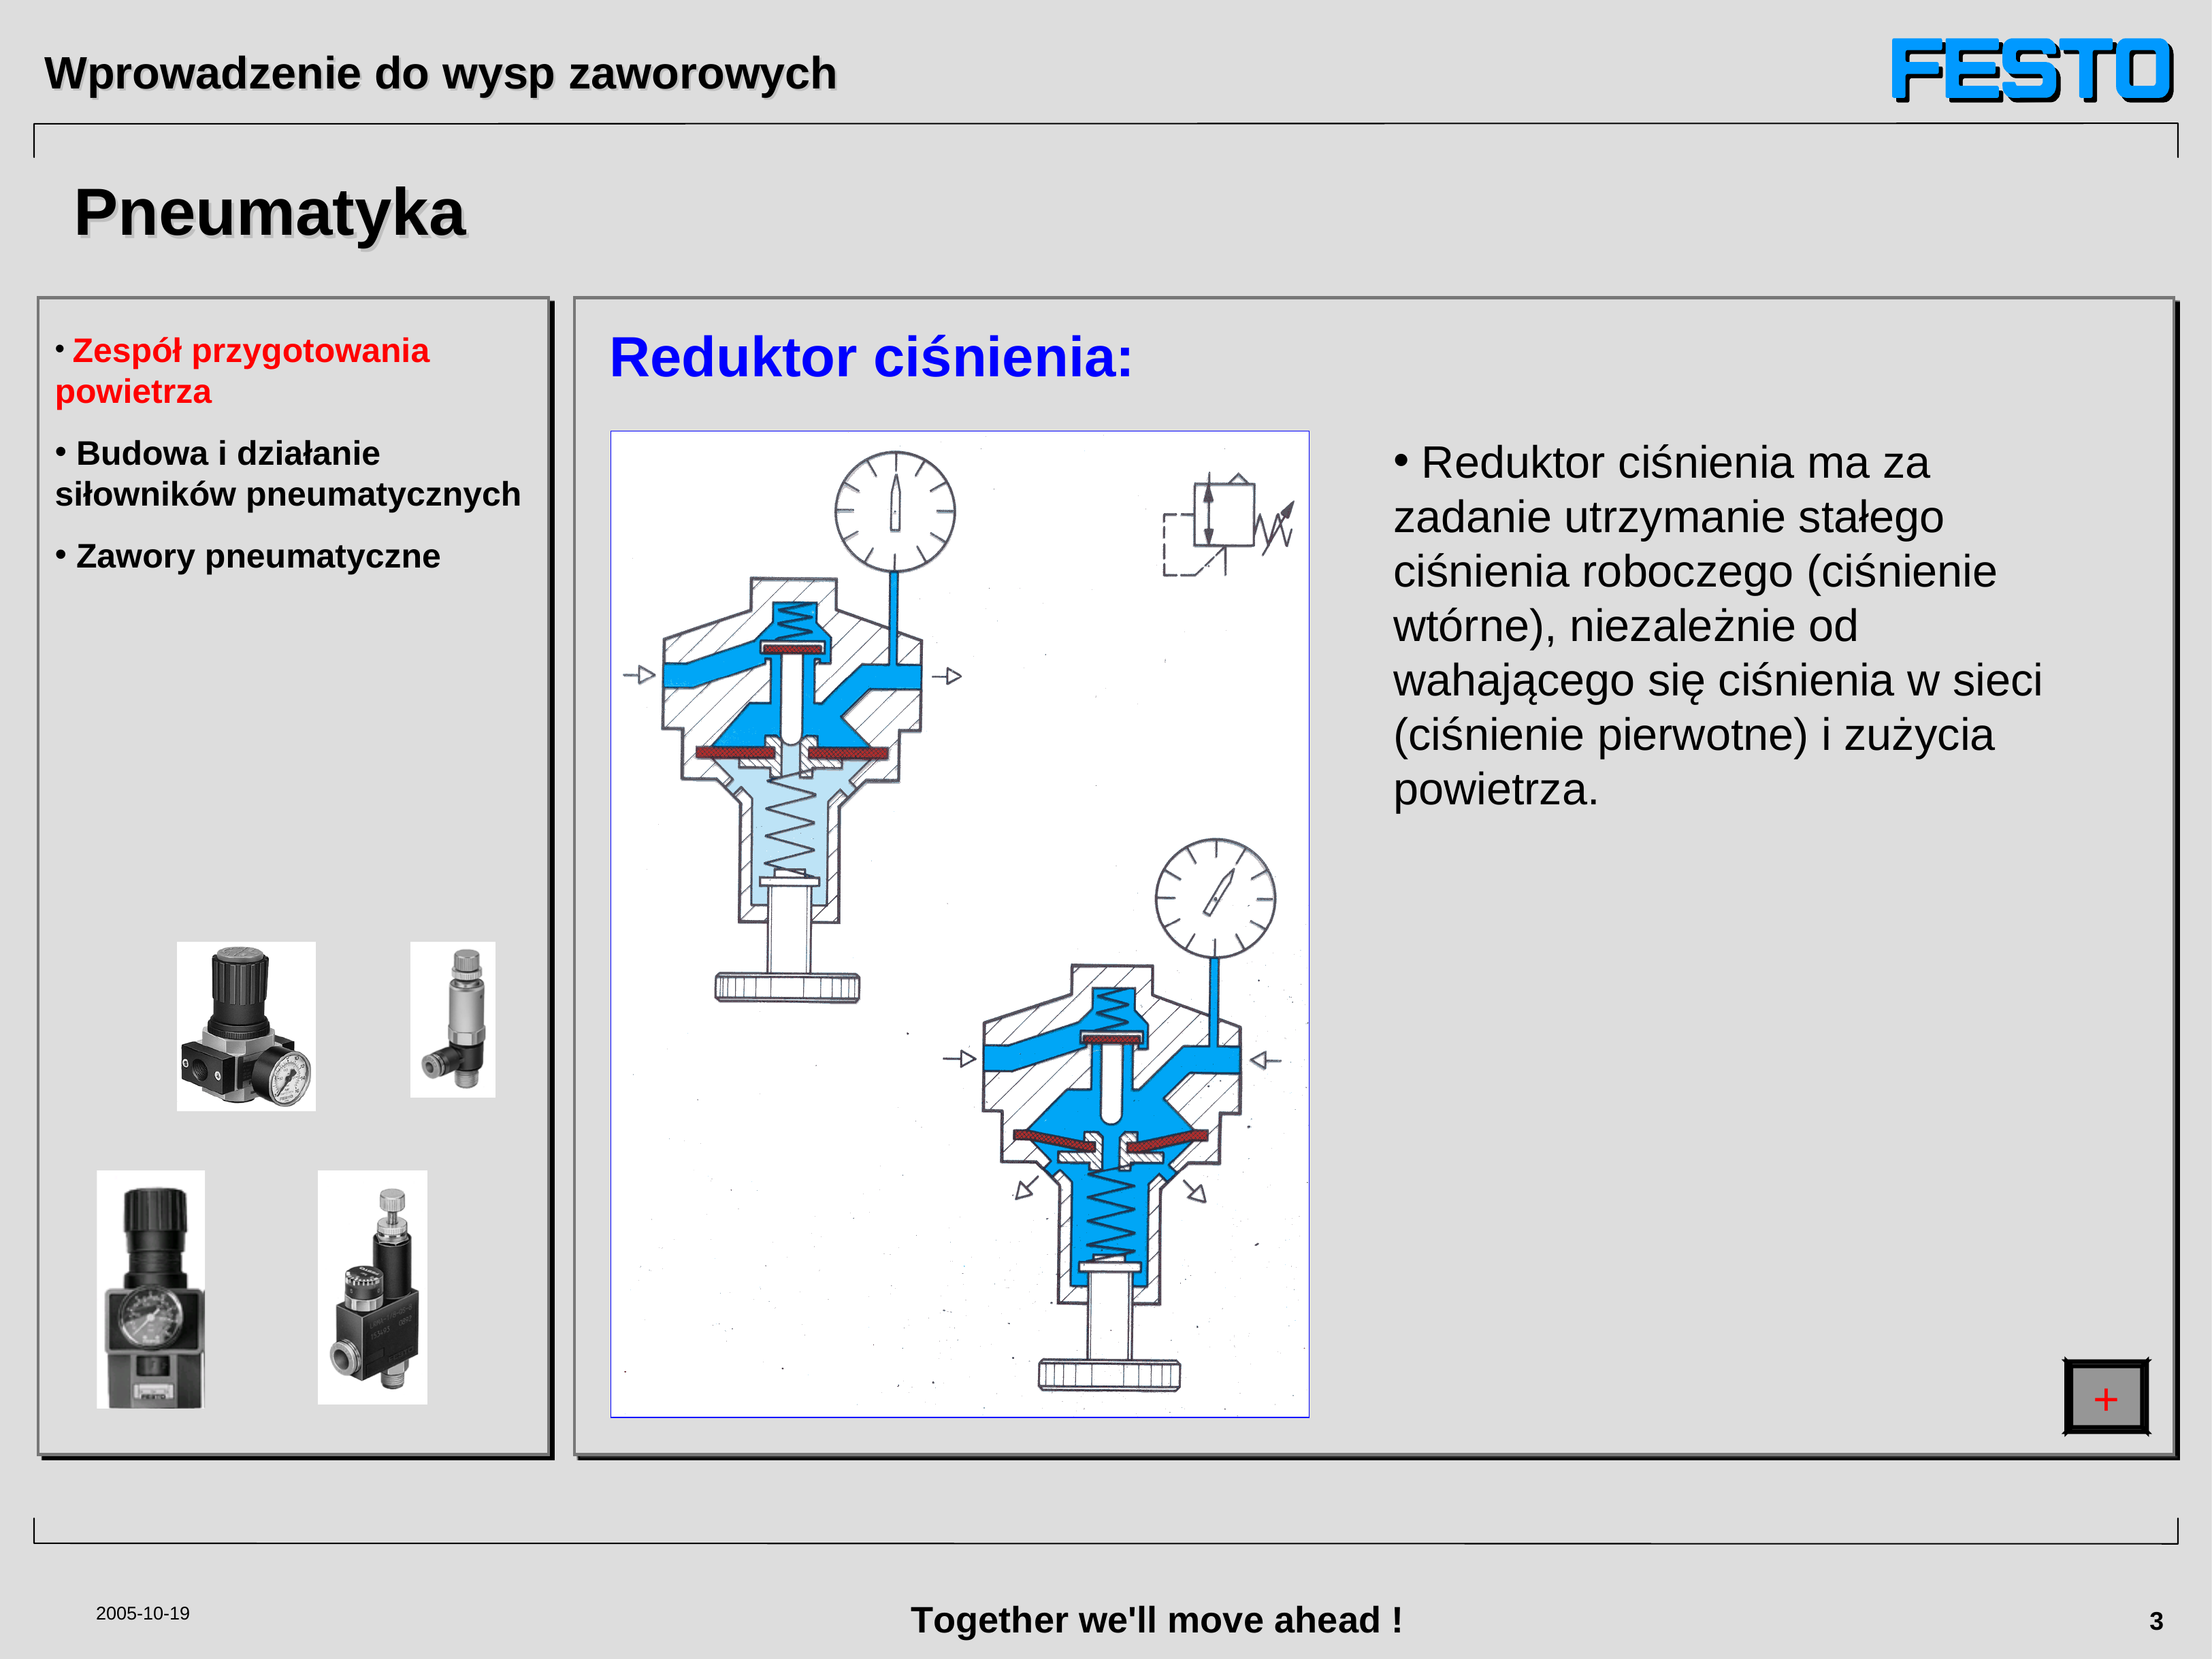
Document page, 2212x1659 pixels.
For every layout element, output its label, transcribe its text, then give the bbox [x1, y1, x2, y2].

picture [318, 1170, 427, 1405]
text_box 2005-10-19 [74, 1592, 387, 1633]
title Pneumatyka [51, 142, 1895, 260]
text_box Reduktor ciśnienia ma za zadanie utrzymanie stałego ciśnienia roboczego (ciśnienie wtórne), niezależnie od wahającego się ciśnienia w sieci (ciśnienie pierwotne) i zużycia powietrza. [1383, 427, 2092, 819]
text_box <number> [2057, 1592, 2186, 1648]
text_box Zespół przygotowania powietrza Budowa i działanie siłowników pneumatycznych Zawory pneumatyczne [44, 323, 536, 704]
picture [97, 1170, 206, 1409]
text_box Together we'll move ahead ! [807, 1592, 1508, 1644]
text_box Together we'll move ahead ! [2067, 1361, 2147, 1366]
text_box + [2072, 1366, 2142, 1427]
picture [177, 942, 316, 1111]
picture [410, 942, 495, 1098]
text_box Reduktor ciśnienia: [599, 314, 1303, 394]
picture [611, 431, 1309, 1417]
